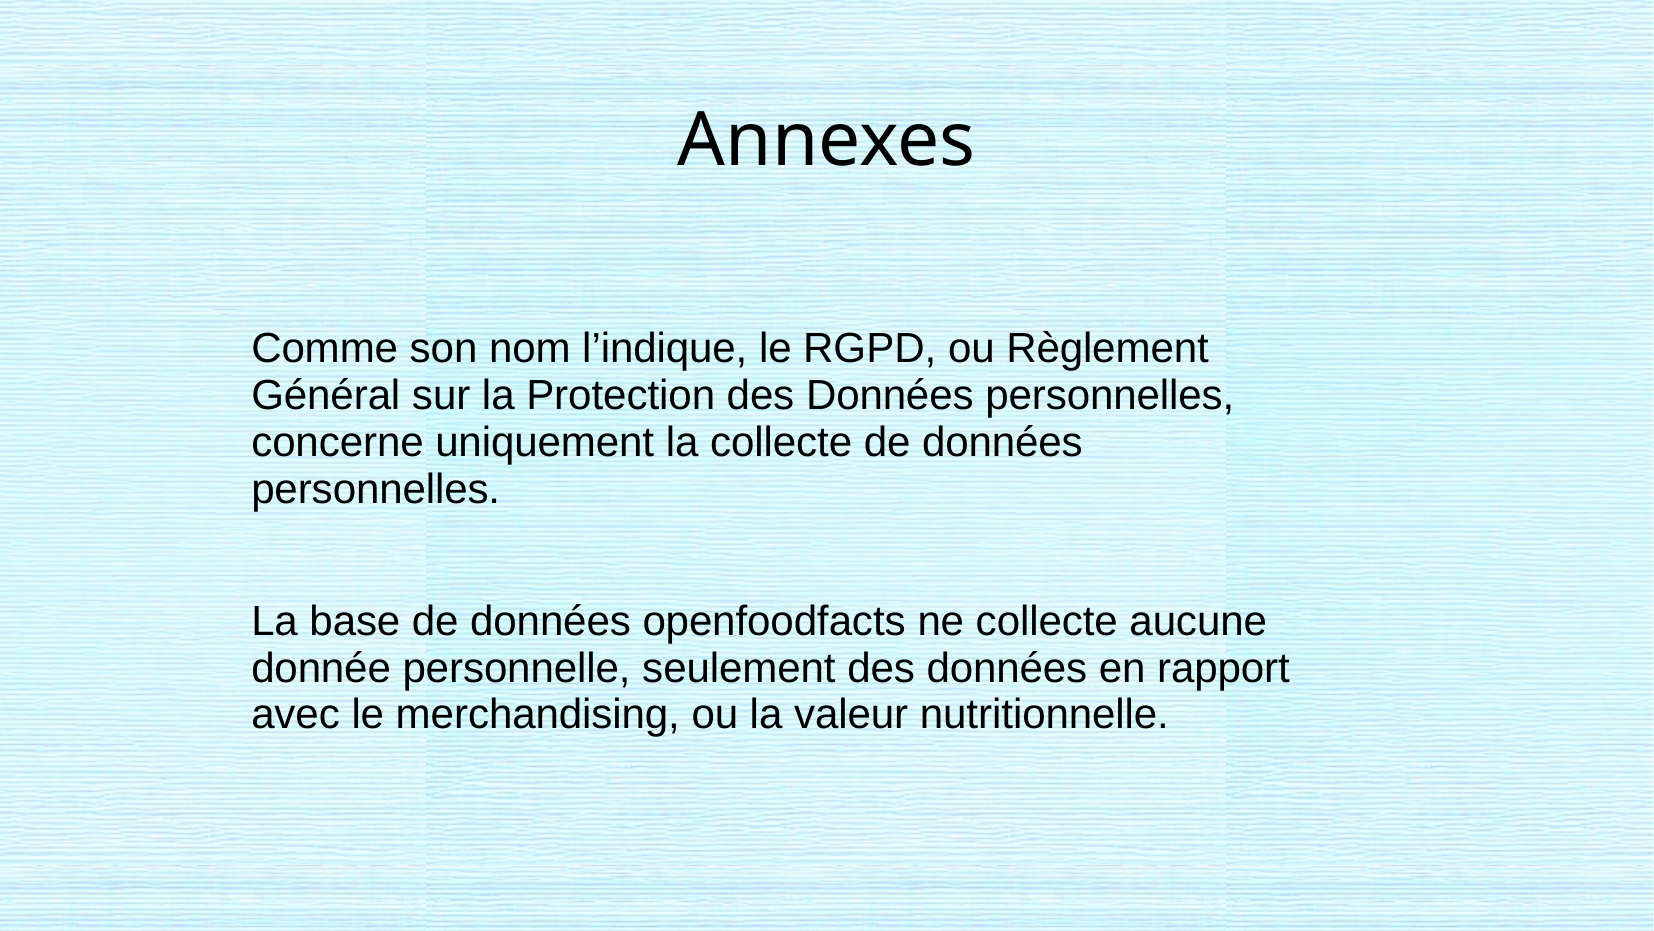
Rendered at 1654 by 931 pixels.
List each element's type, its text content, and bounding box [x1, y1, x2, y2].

list Comme son nom l’indique, le RGPD, ou Règlement Général sur la Protection des Données personnelles, concerne uniquement la collecte de données personnelles. La base de données openfoodfacts ne collecte aucune donnée personnelle, seulement des données en rapport avec le merchandising, ou la valeur nutritionnelle. [206, 324, 1329, 739]
title Annexes [82, 59, 1571, 215]
